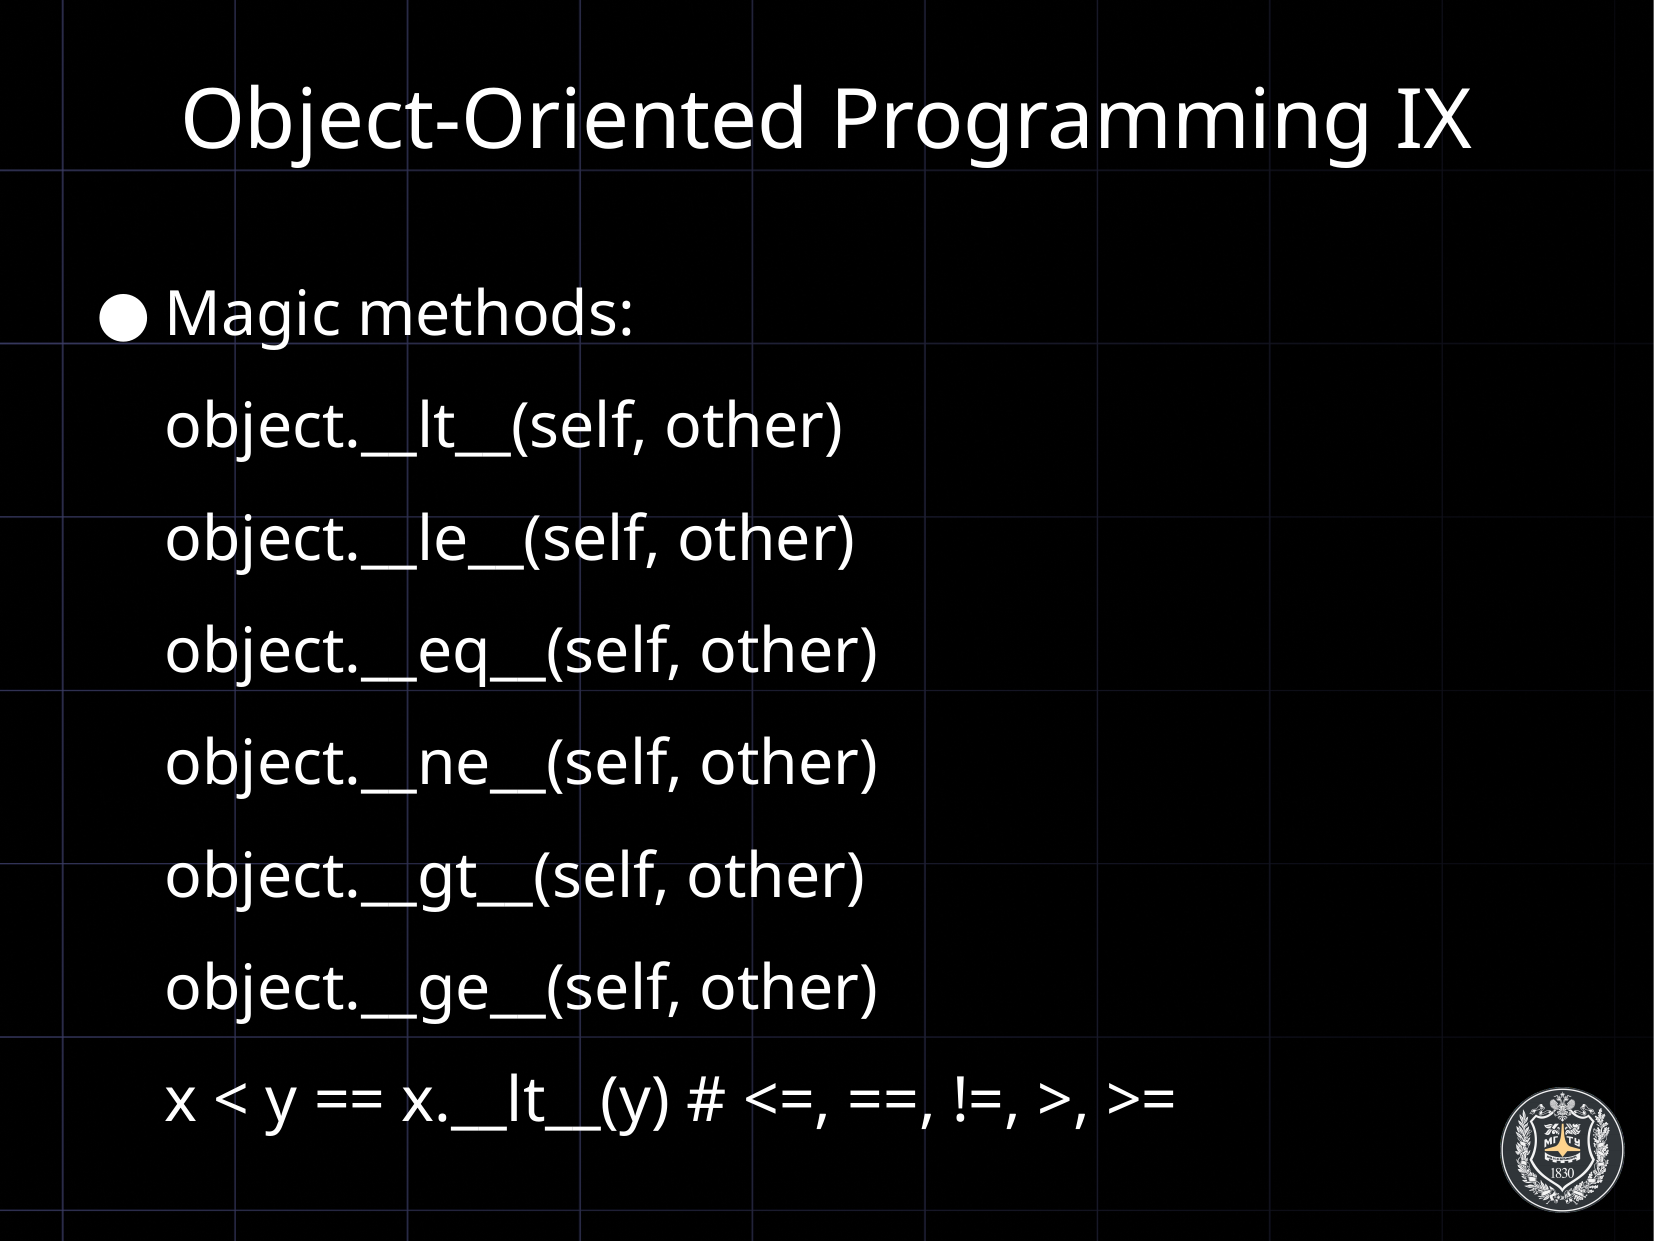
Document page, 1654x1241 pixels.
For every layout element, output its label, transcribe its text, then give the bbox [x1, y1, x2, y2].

picture [0, 0, 1654, 1241]
text_box Object-Oriented Programming IX [82, 37, 1571, 187]
text_box Magic methods: object.__lt__(self, other) object.__le__(self, other) object.__eq__(self, other) object.__ne__(self, other) object.__gt__(self, other) object.__ge__(self, other) x < y == x.__lt__(y) # <=, ==, !=, >, >= [74, 187, 1575, 1241]
